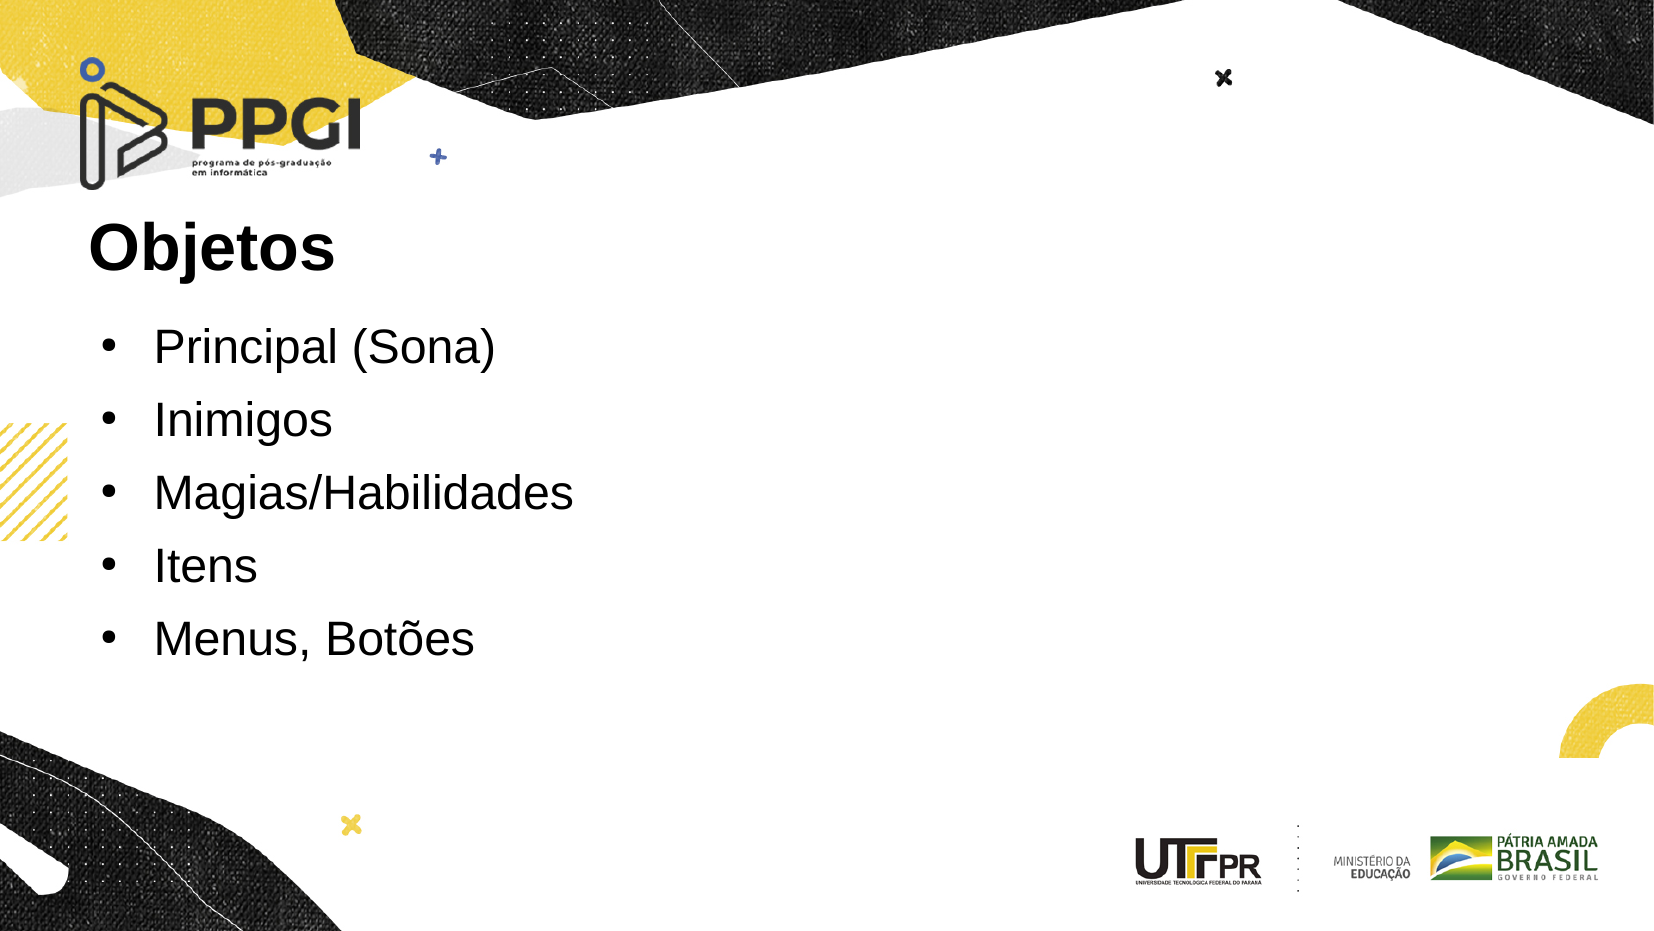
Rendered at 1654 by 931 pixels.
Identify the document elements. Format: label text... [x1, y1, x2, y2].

list Principal (Sona) Inimigos Magias/Habilidades Itens Menus, Botões [82, 324, 1571, 757]
picture [0, 0, 1654, 931]
title Objetos [88, 169, 1577, 325]
